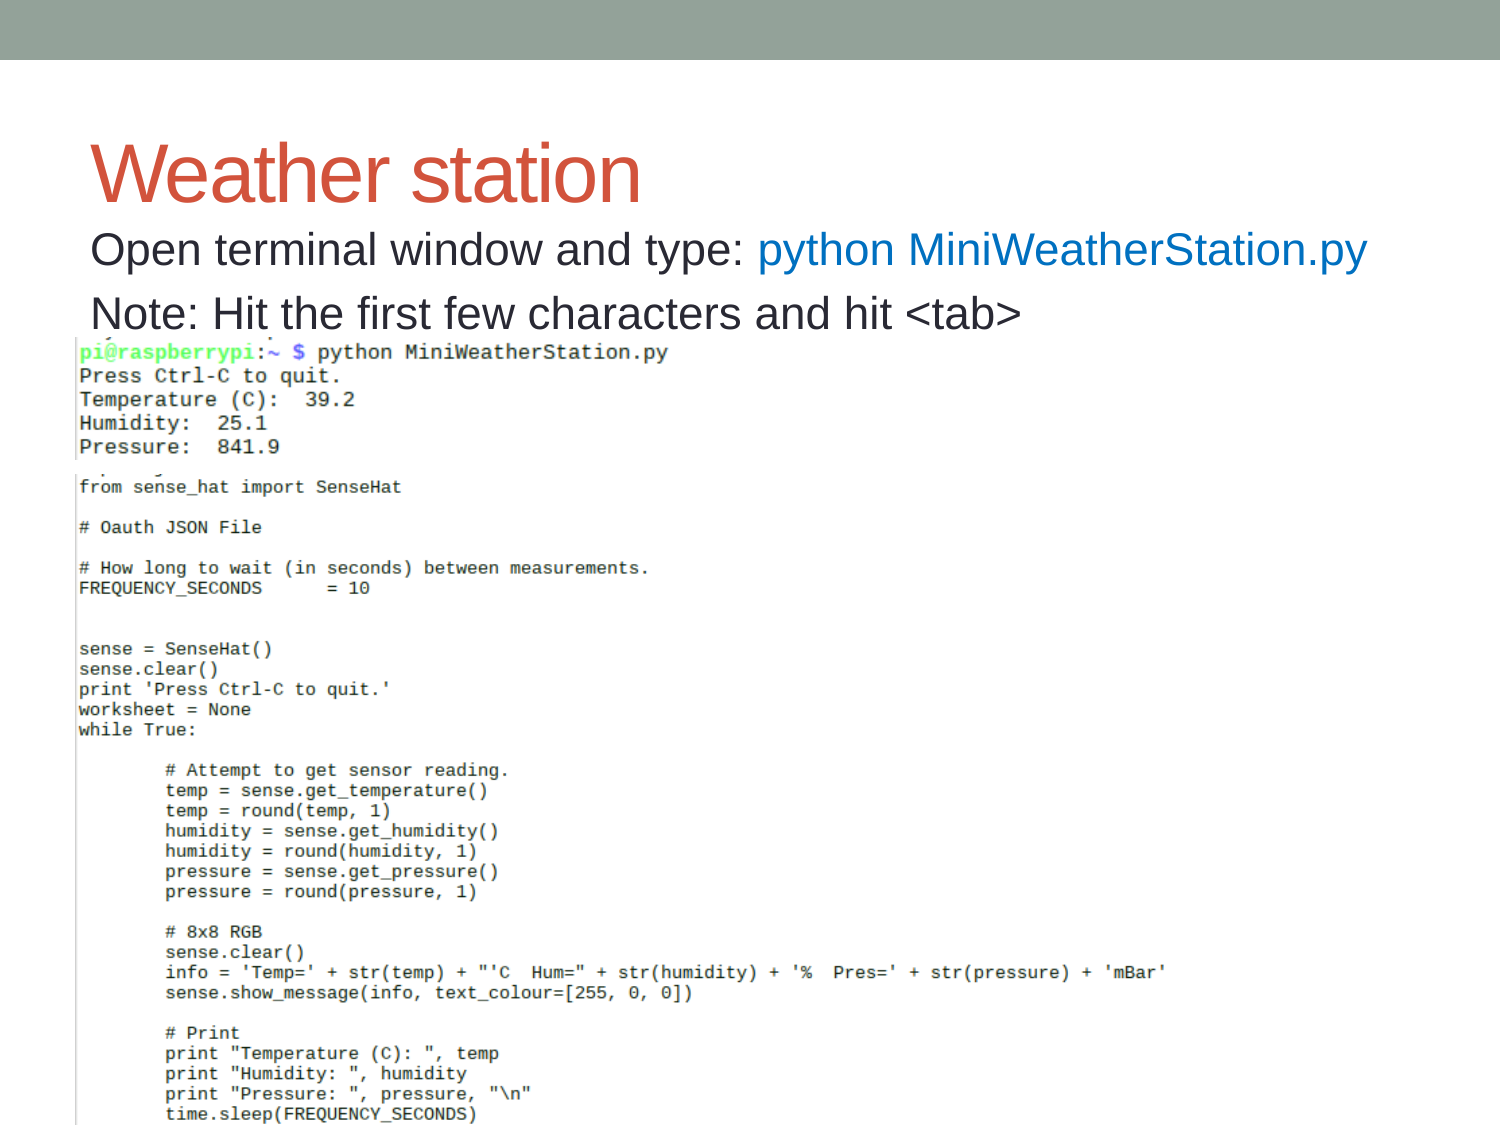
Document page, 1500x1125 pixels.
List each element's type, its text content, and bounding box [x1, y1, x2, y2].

title Weather station [75, 87, 1425, 212]
list Open terminal window and type: python MiniWeatherStation.py Note: Hit the first few characters and hit <tab> [75, 212, 1475, 463]
picture [75, 337, 728, 460]
picture [75, 474, 1227, 1125]
